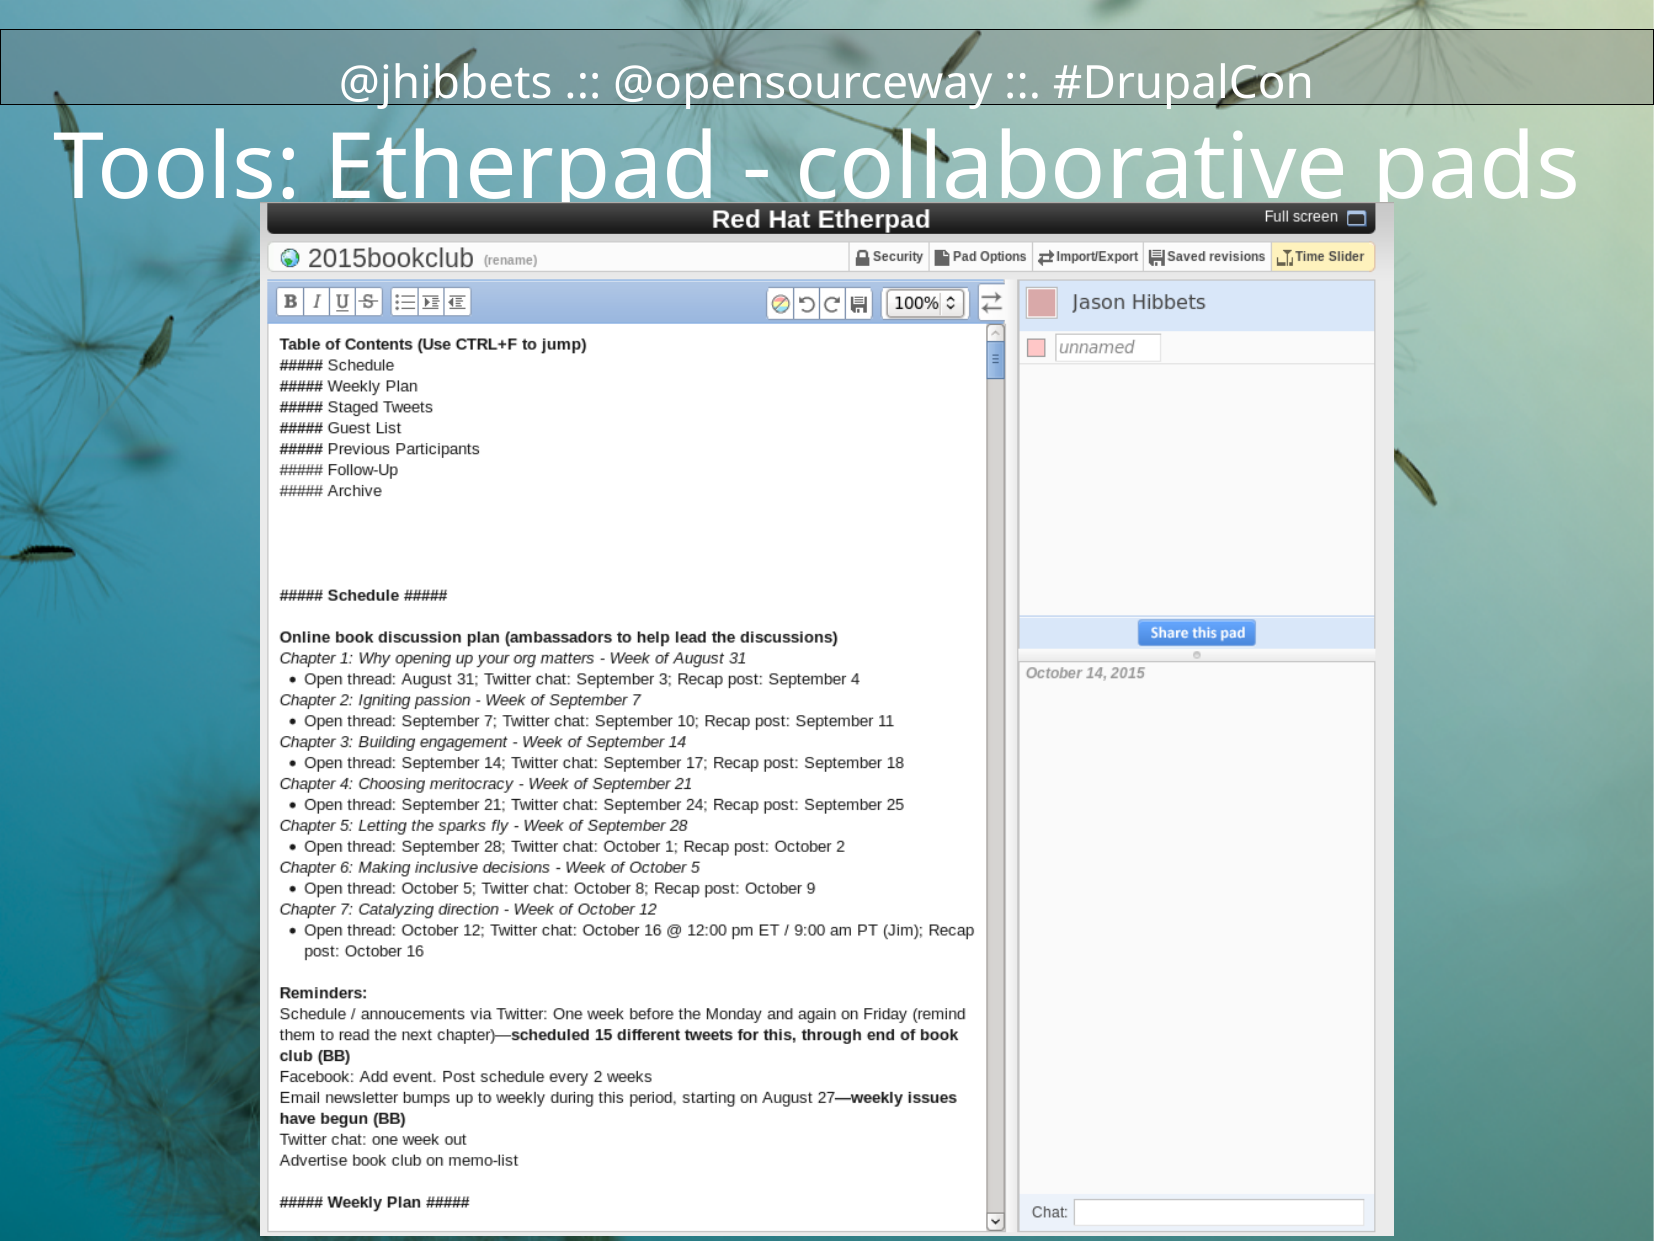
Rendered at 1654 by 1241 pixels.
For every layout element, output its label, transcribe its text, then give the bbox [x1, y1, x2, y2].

picture [0, 0, 1654, 29]
title Tools: Etherpad - collaborative pads [30, 59, 1606, 267]
picture [0, 105, 1654, 1241]
